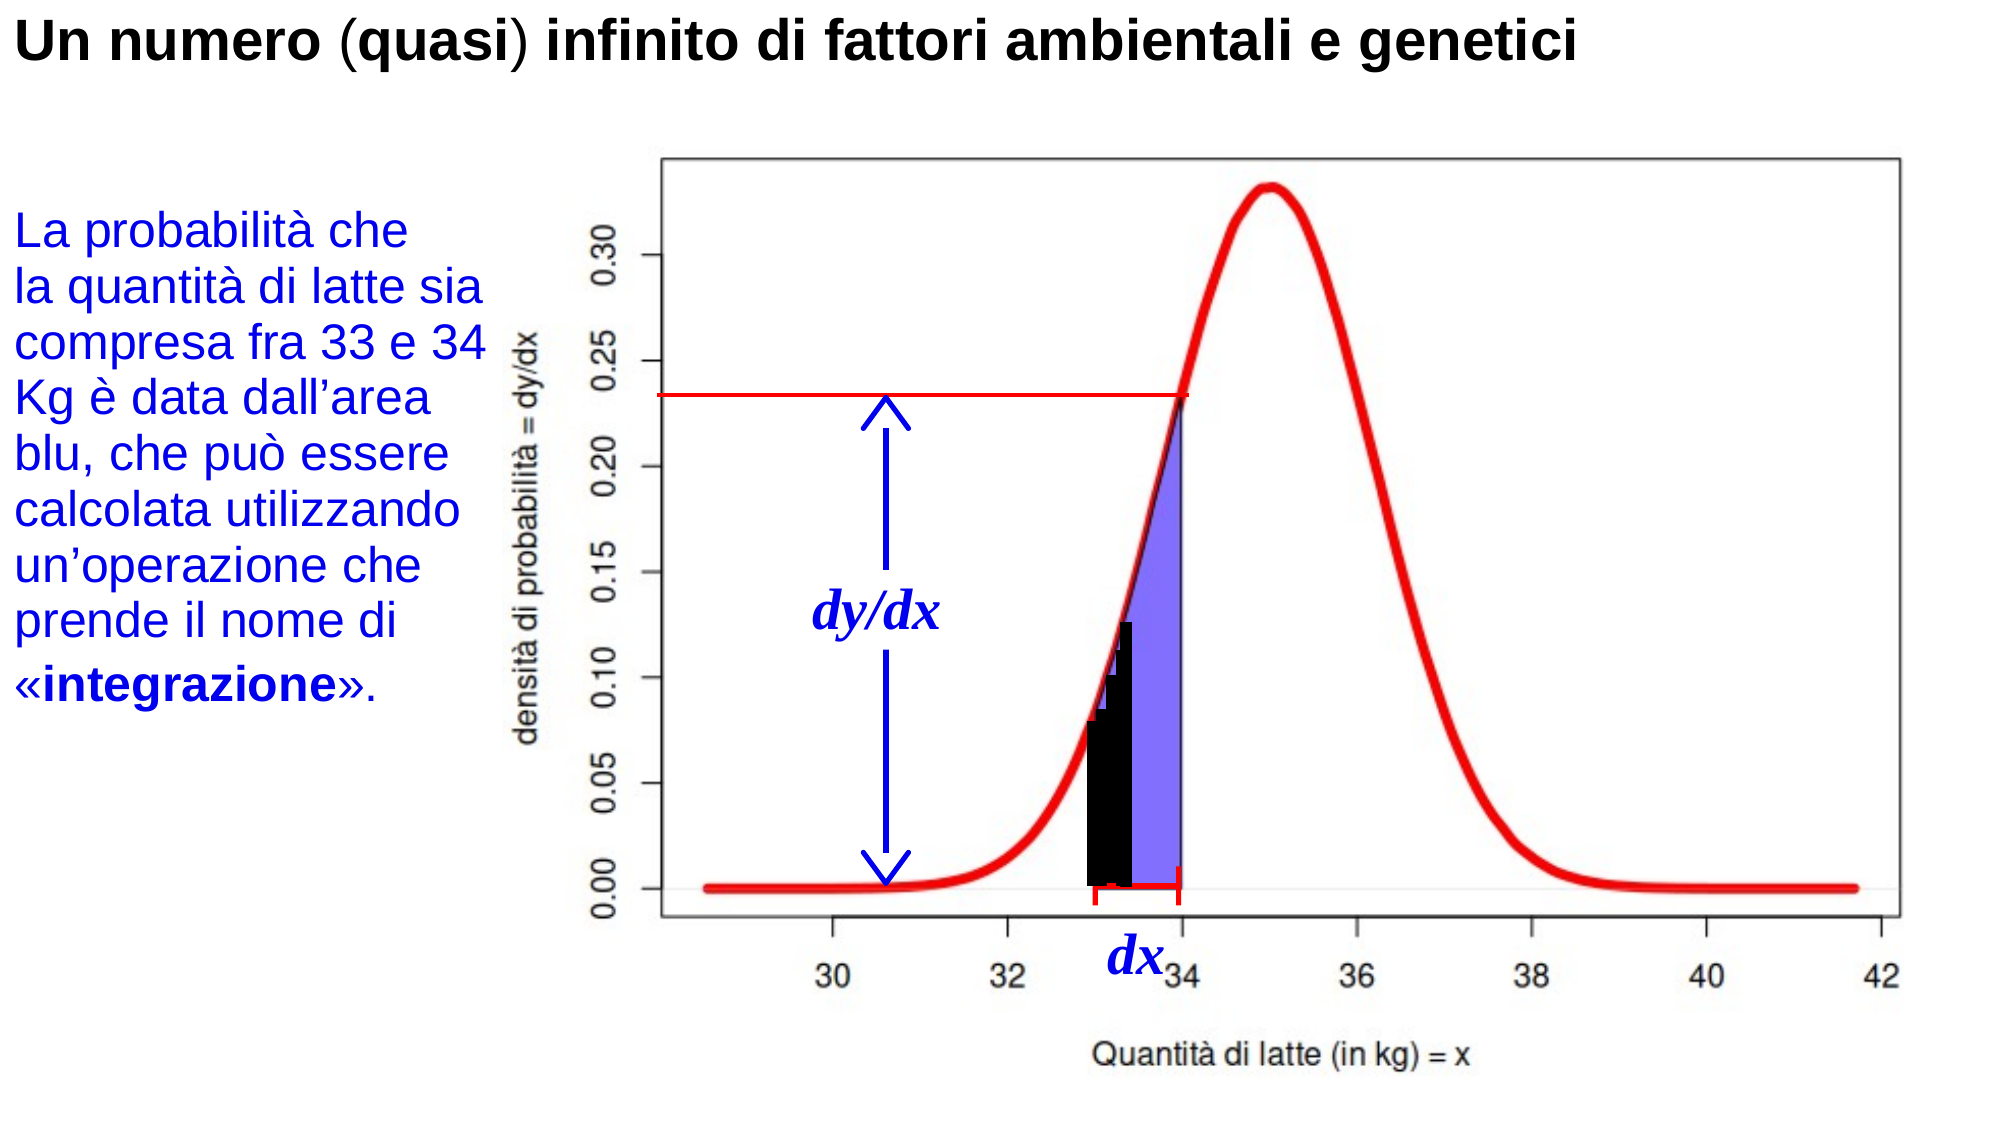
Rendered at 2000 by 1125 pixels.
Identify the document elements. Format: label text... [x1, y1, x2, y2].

text_box Un numero (quasi) infinito di fattori ambientali e genetici [0, 0, 1979, 145]
text_box La probabilità che la quantità di latte sia compresa fra 33 e 34 Kg è data dall’area blu, che può essere calcolata utilizzando un’operazione che prende il nome di «integrazione». [0, 145, 1979, 721]
text_box dx [1092, 915, 1182, 995]
picture [502, 0, 1983, 1117]
text_box dy/dx [797, 570, 957, 650]
